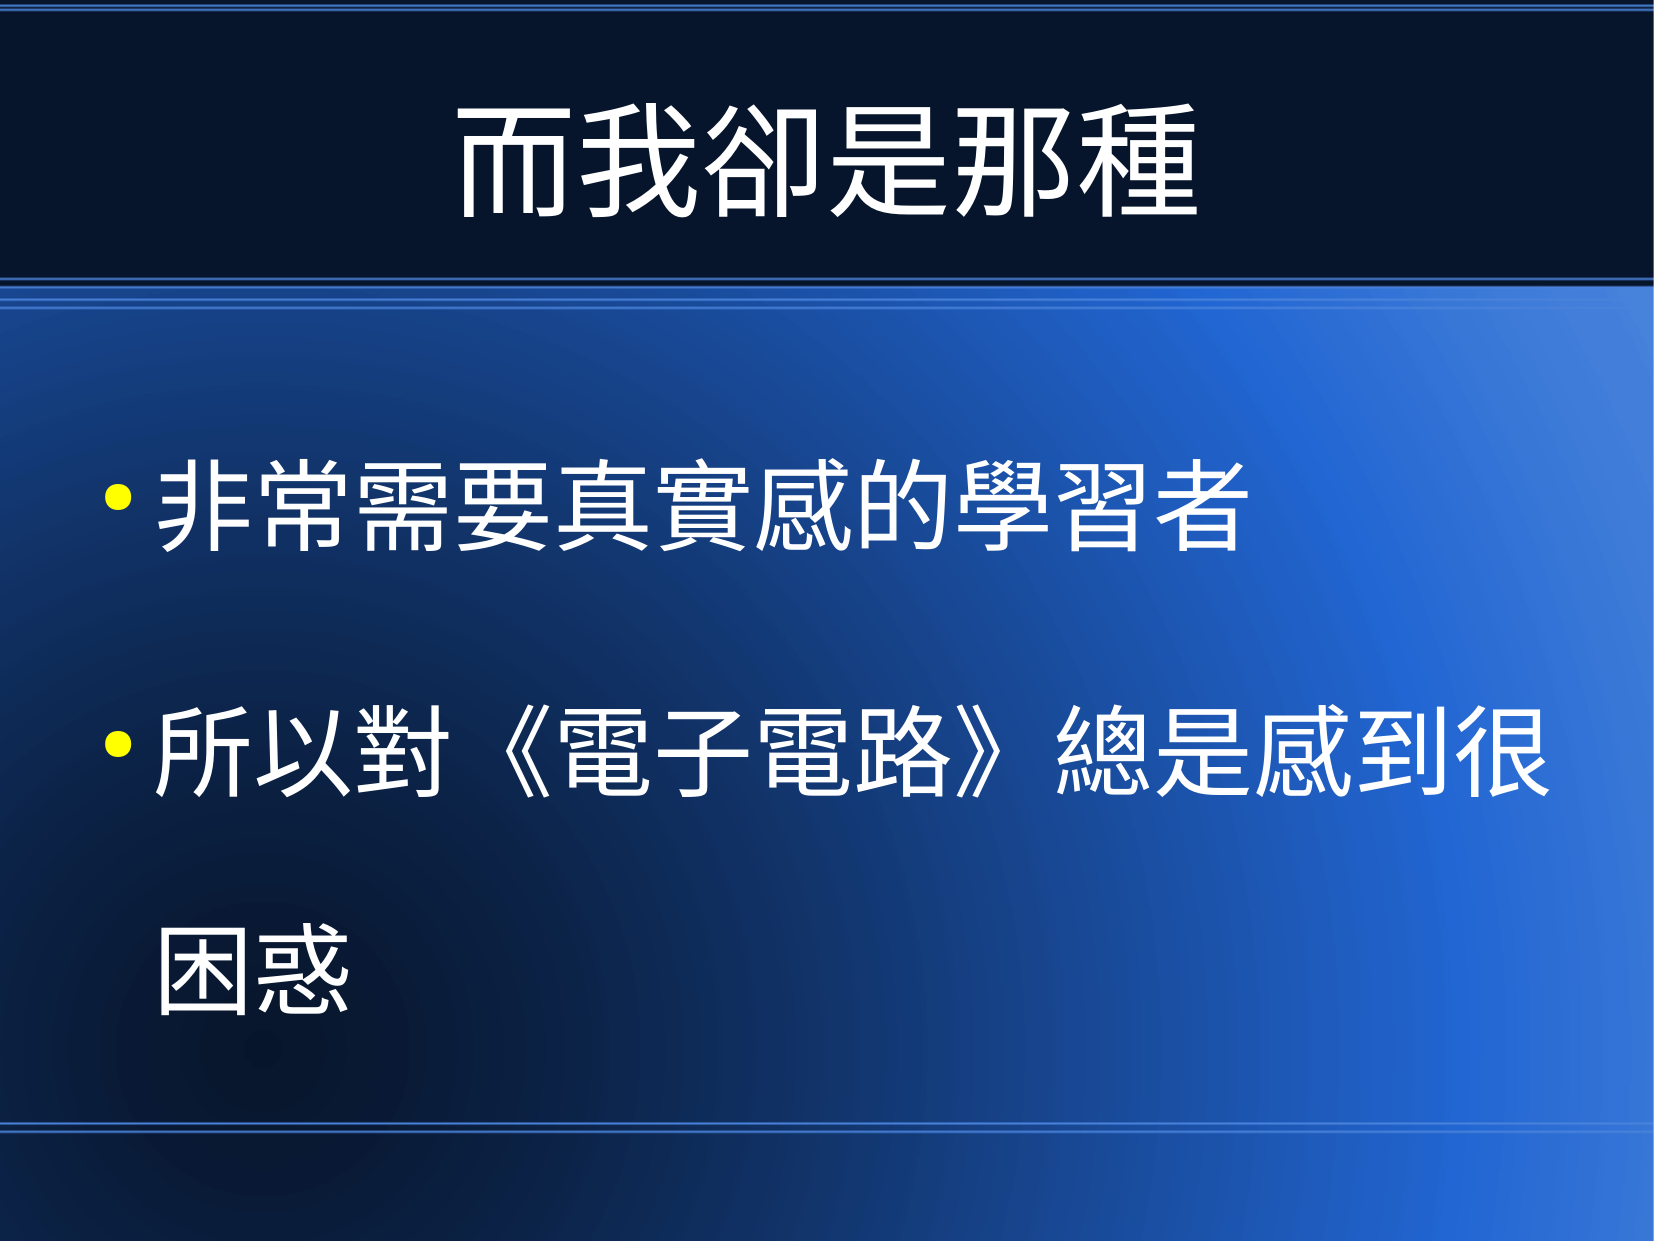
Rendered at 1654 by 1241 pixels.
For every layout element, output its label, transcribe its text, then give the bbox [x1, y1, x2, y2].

list 非常需要真實感的學習者 所以對《電子電路》總是感到很困惑 [82, 355, 1571, 1241]
picture [0, 0, 1654, 1241]
title 而我卻是那種 [82, 49, 1571, 257]
